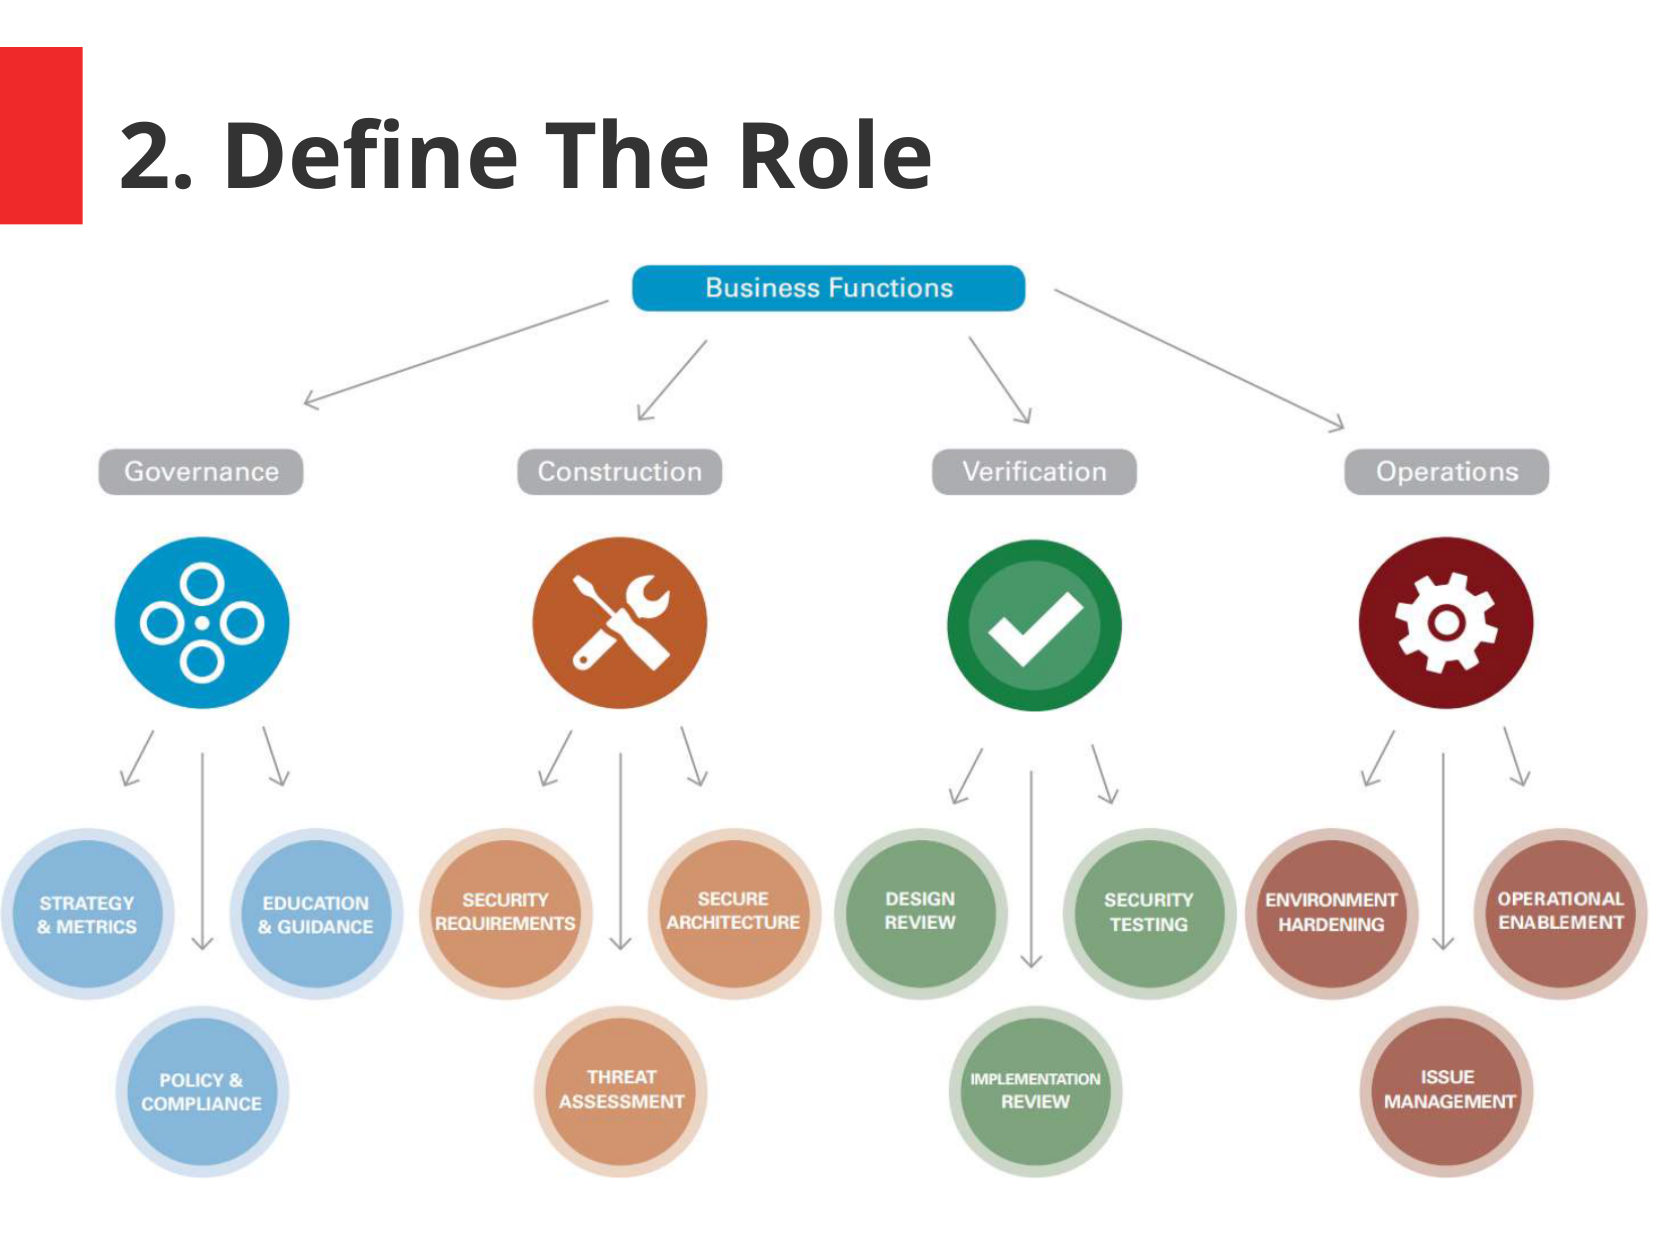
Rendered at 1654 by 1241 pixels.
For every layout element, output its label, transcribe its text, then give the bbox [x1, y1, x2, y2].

picture [0, 249, 1654, 1182]
title 2. Define The Role [118, 49, 1571, 249]
